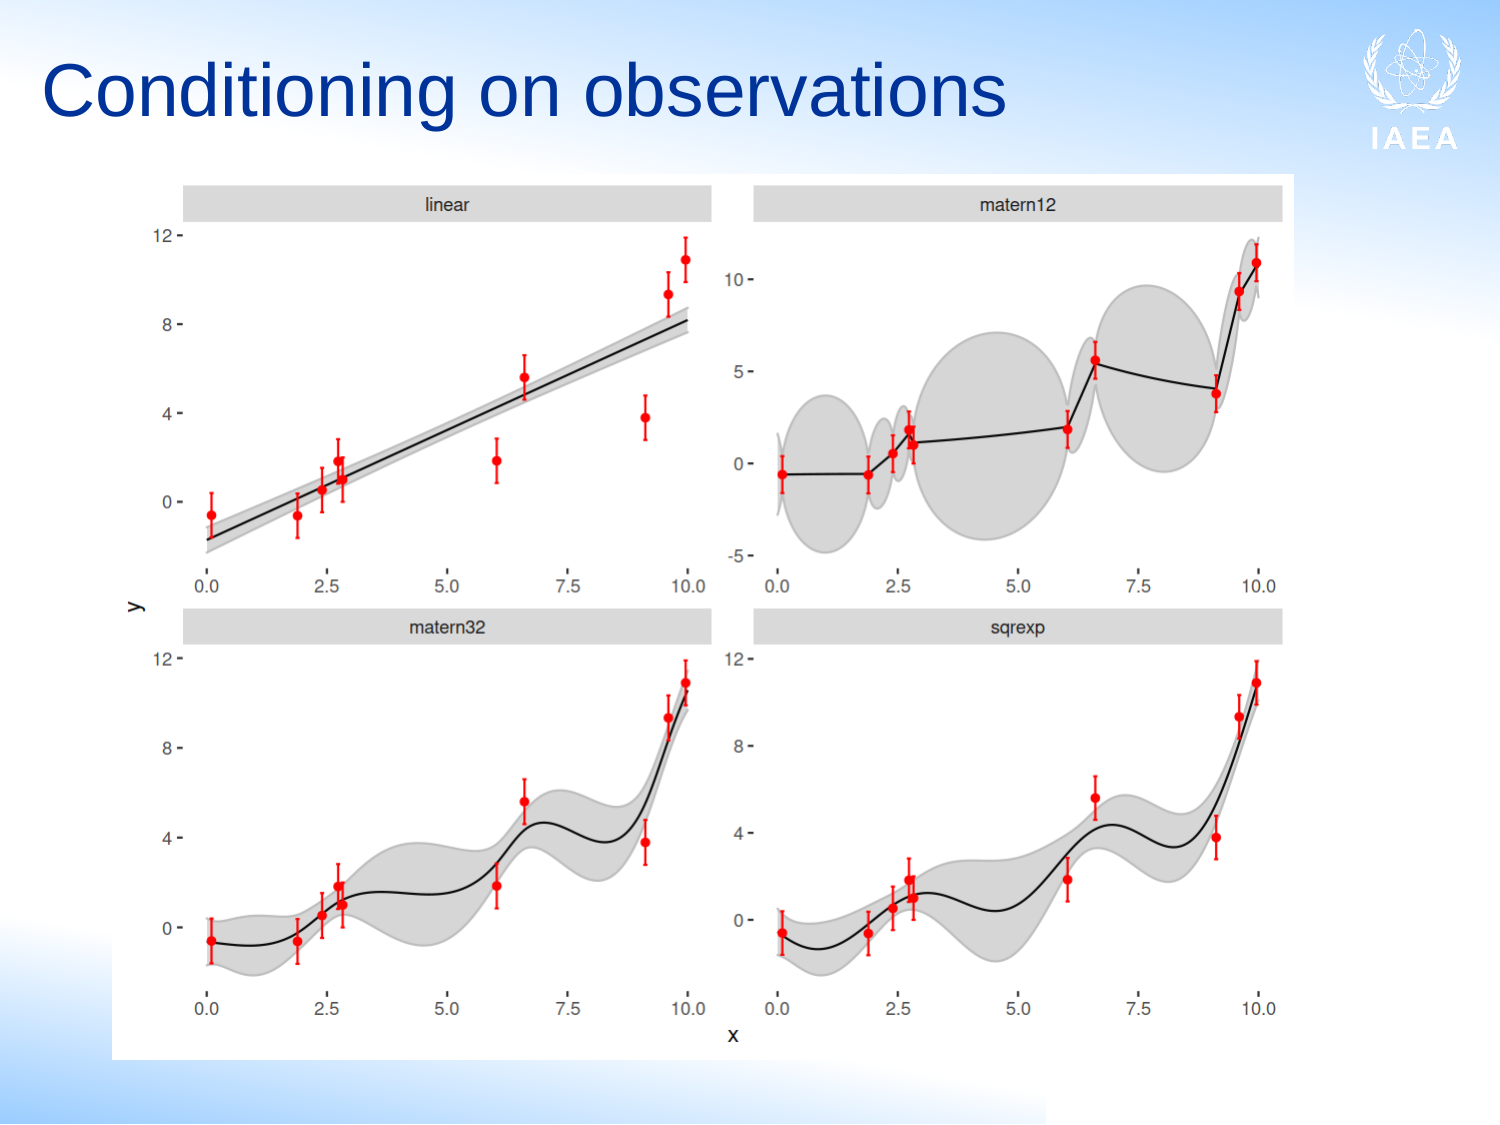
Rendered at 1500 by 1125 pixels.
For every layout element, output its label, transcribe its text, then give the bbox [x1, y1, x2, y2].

picture [112, 174, 1294, 1061]
title Conditioning on observations [41, 19, 1046, 161]
picture [1363, 29, 1461, 149]
